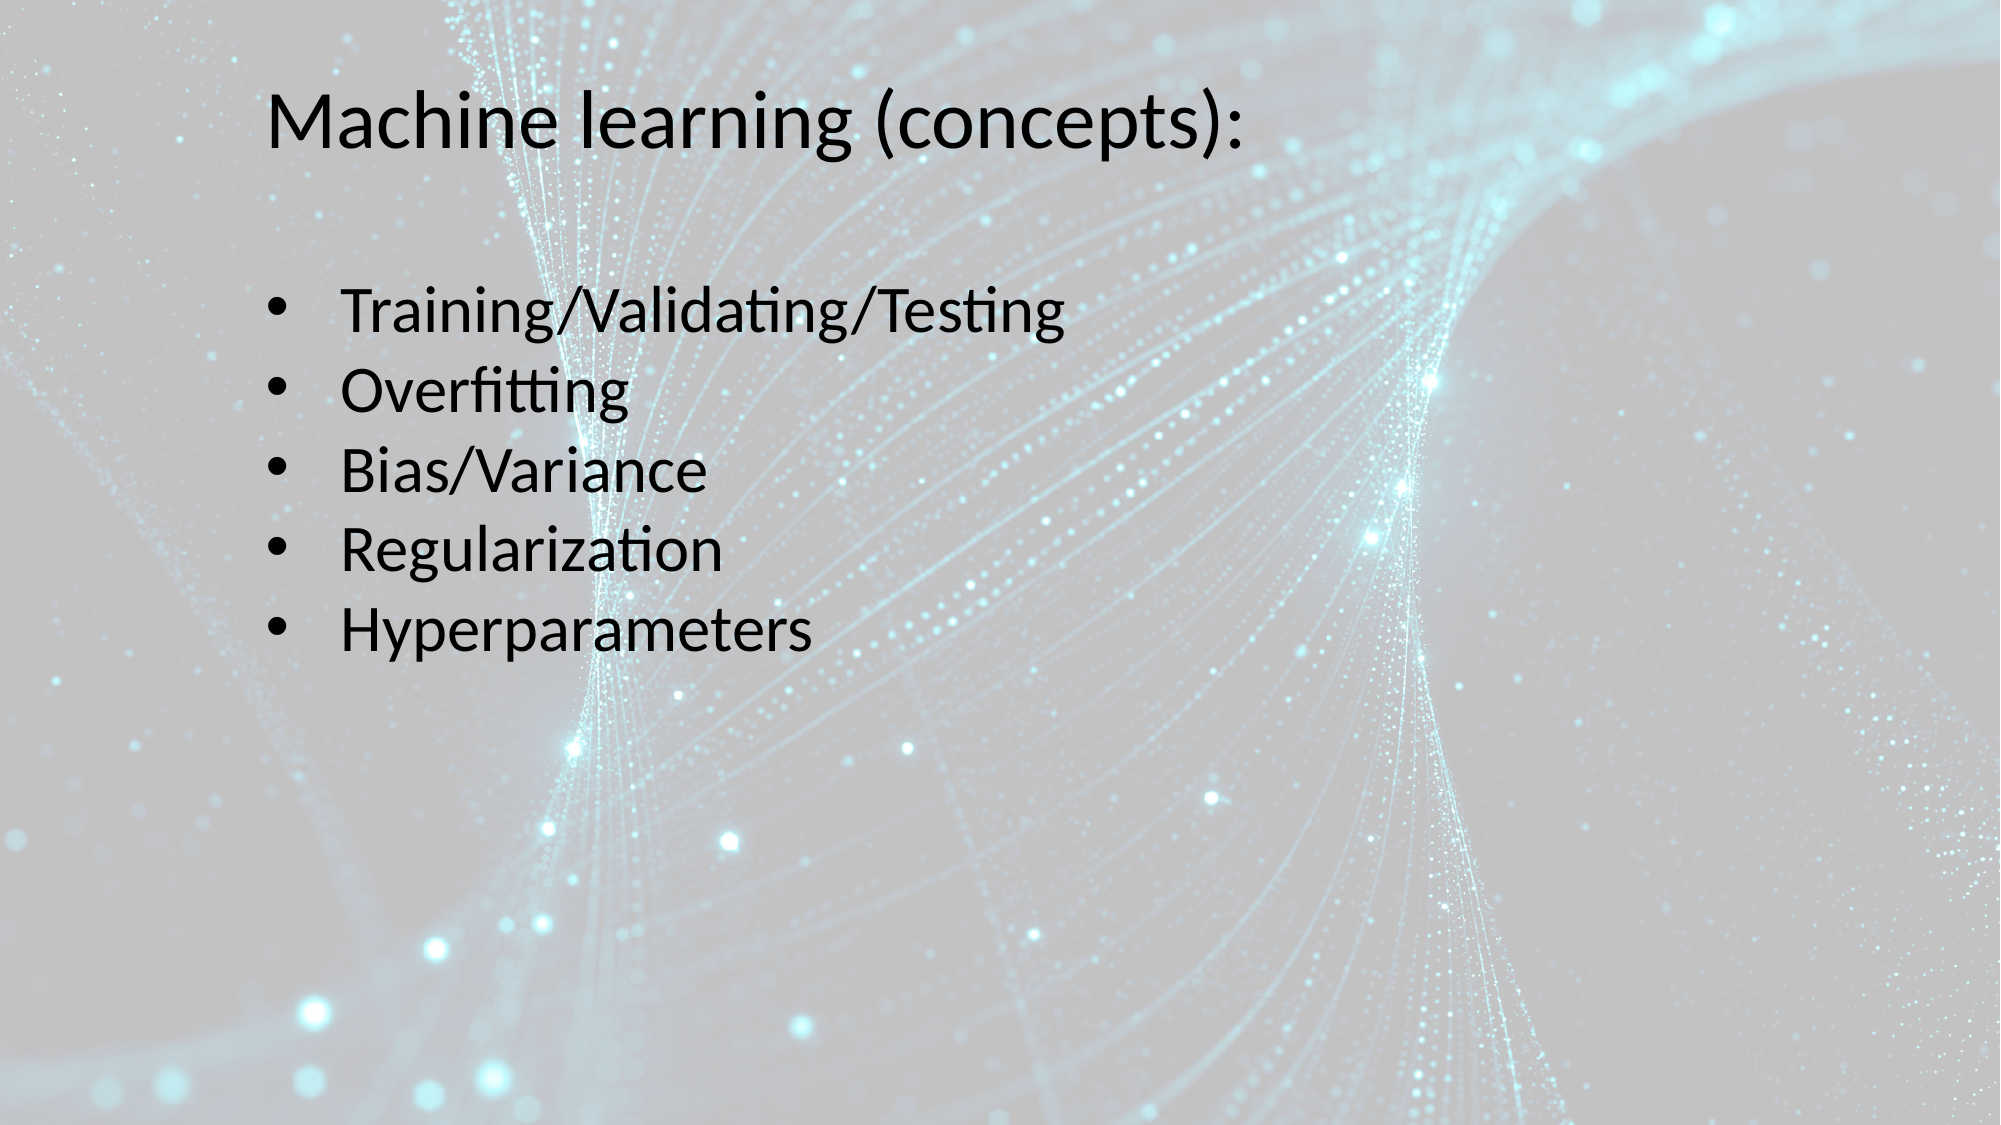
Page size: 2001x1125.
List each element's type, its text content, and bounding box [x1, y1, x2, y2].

text_box Machine learning (concepts): Training/Validating/Testing Overfitting Bias/Variance Regularization Hyperparameters [250, 58, 1524, 753]
